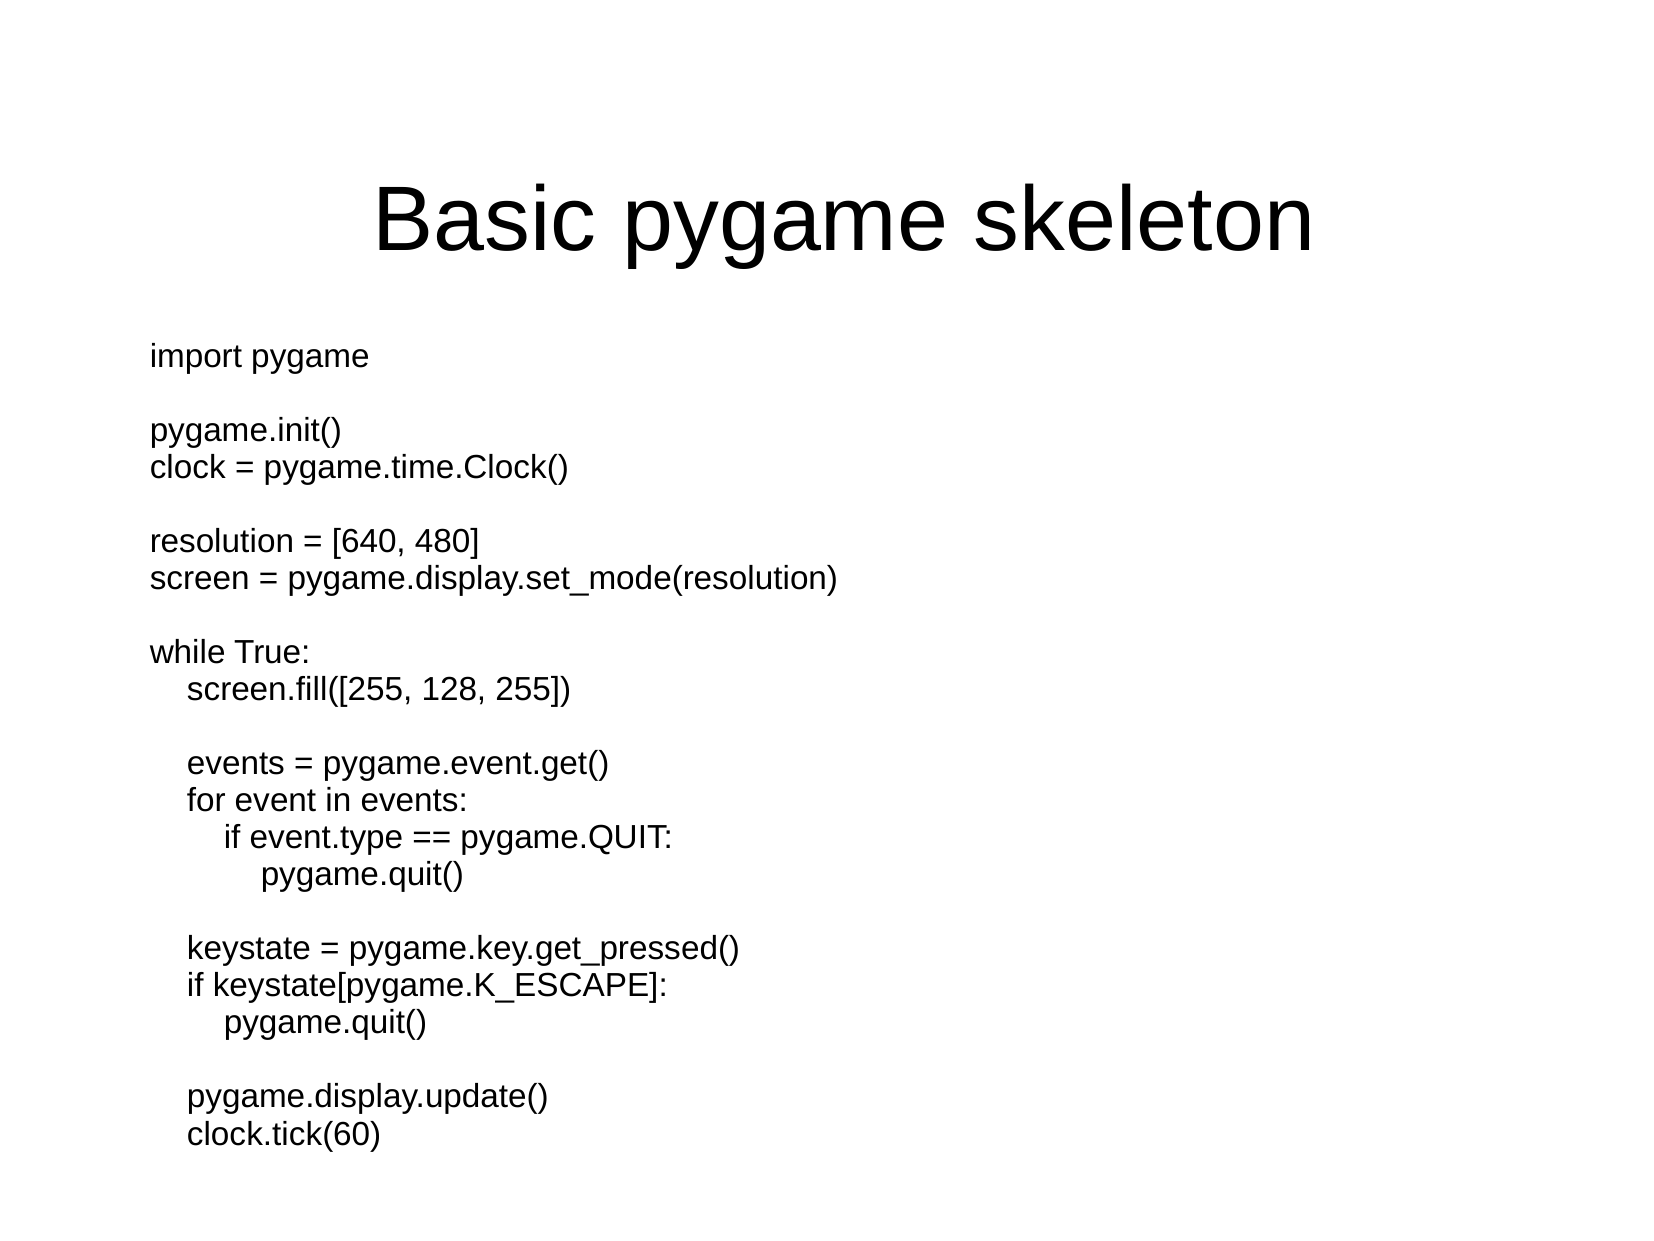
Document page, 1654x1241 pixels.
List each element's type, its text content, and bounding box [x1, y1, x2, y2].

text_box import pygame pygame.init() clock = pygame.time.Clock() resolution = [640, 480] screen = pygame.display.set_mode(resolution) while True: screen.fill([255, 128, 255]) events = pygame.event.get() for event in events: if event.type == pygame.QUIT: pygame.quit() keystate = pygame.key.get_pressed() if keystate[pygame.K_ESCAPE]: pygame.quit() pygame.display.update() clock.tick(60) [135, 330, 1216, 1165]
title Basic pygame skeleton [124, 110, 1530, 317]
